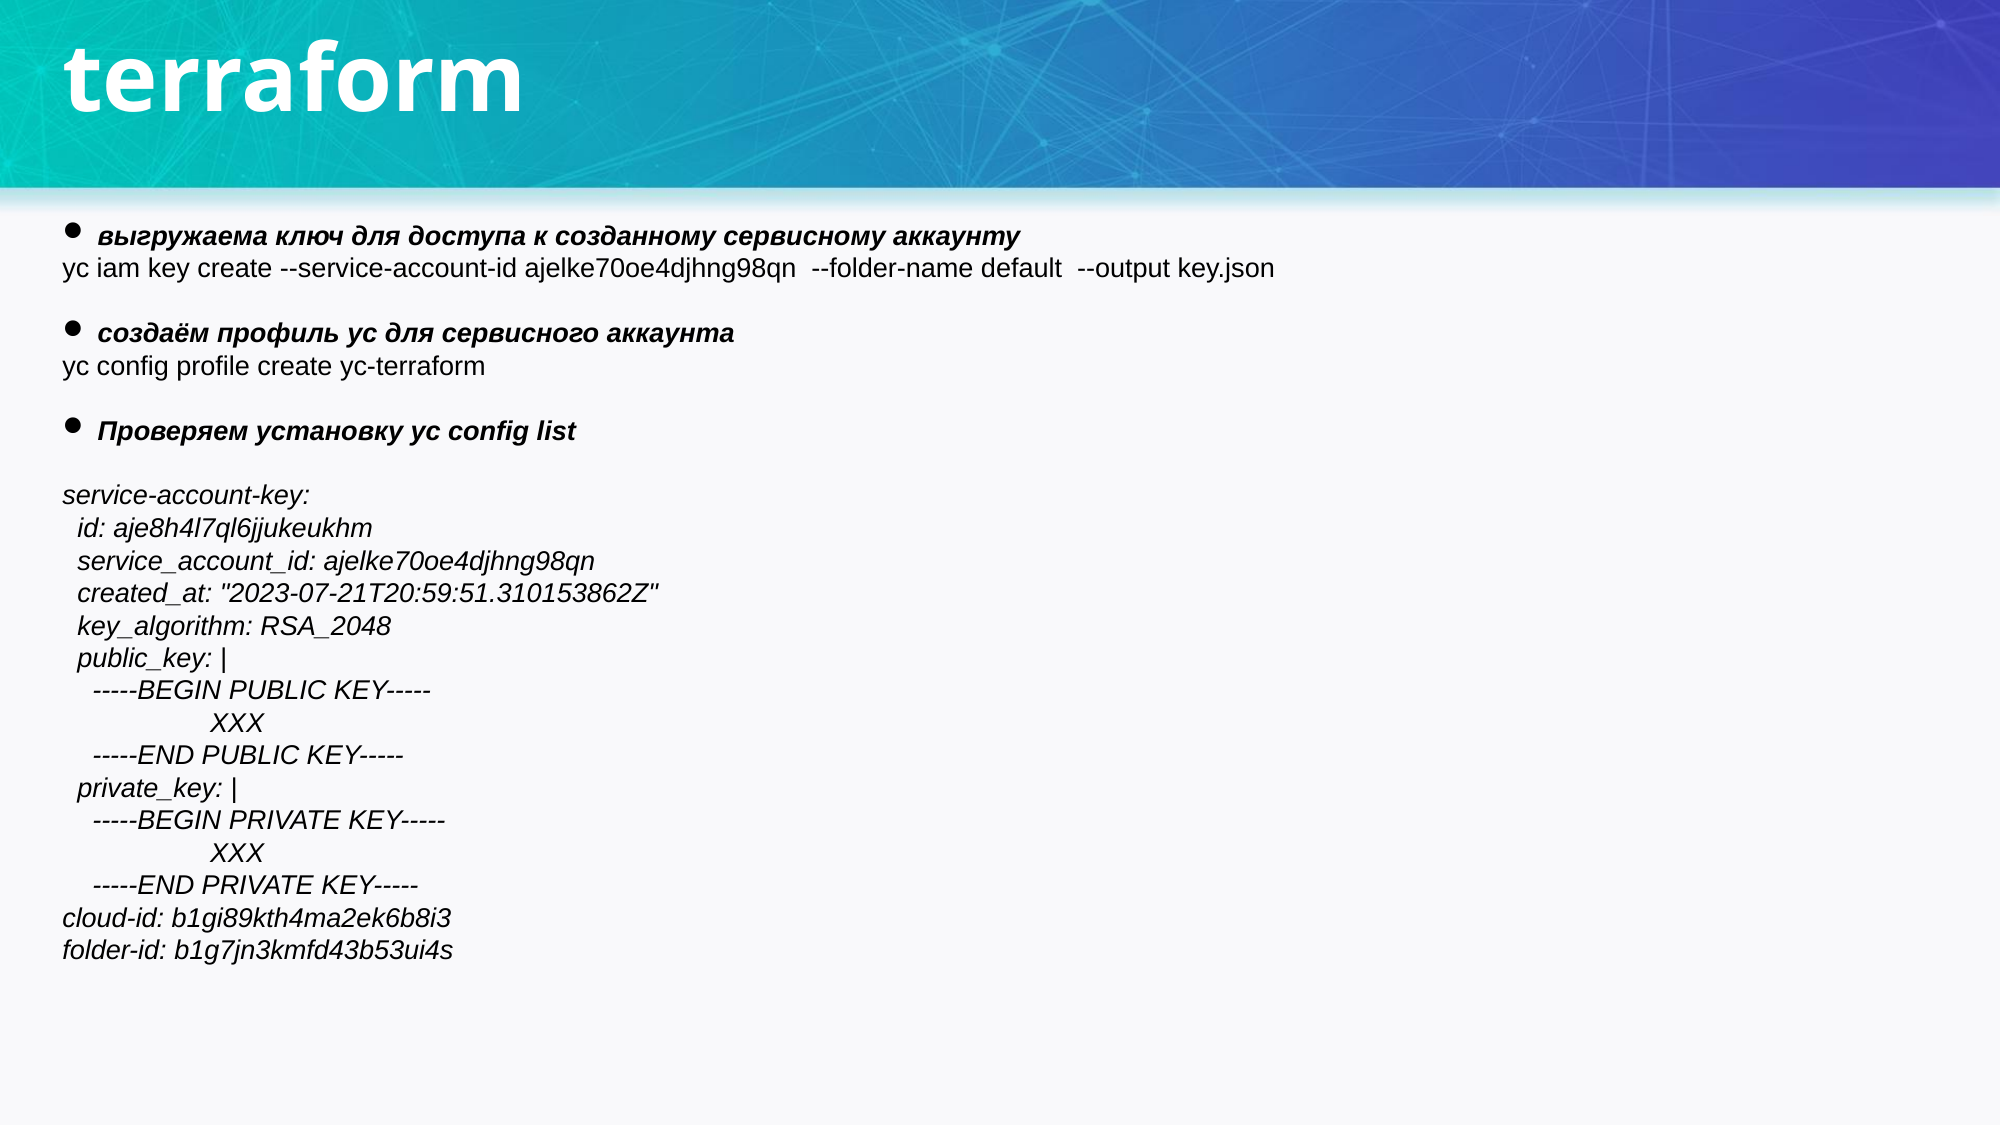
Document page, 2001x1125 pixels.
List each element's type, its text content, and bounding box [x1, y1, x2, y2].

text_box terraform [47, 15, 1433, 148]
text_box выгружаема ключ для доступа к созданному сервисному аккаунту yc iam key create --service-account-id ajelke70oe4djhng98qn --folder-name default --output key.json создаём профиль yc для сервисного аккаунта yc config profile create yc-terraform Проверяем установку yc config list service-account-key: id: aje8h4l7ql6jjukeukhm service_account_id: ajelke70oe4djhng98qn created_at: "2023-07-21T20:59:51.310153862Z" key_algorithm: RSA_2048 public_key: | -----BEGIN PUBLIC KEY----- XXX -----END PUBLIC KEY----- private_key: | -----BEGIN PRIVATE KEY----- XXX -----END PRIVATE KEY----- cloud-id: b1gi89kth4ma2ek6b8i3 folder-id: b1g7jn3kmfd43b53ui4s [47, 203, 1956, 1013]
picture [0, 0, 2000, 1125]
